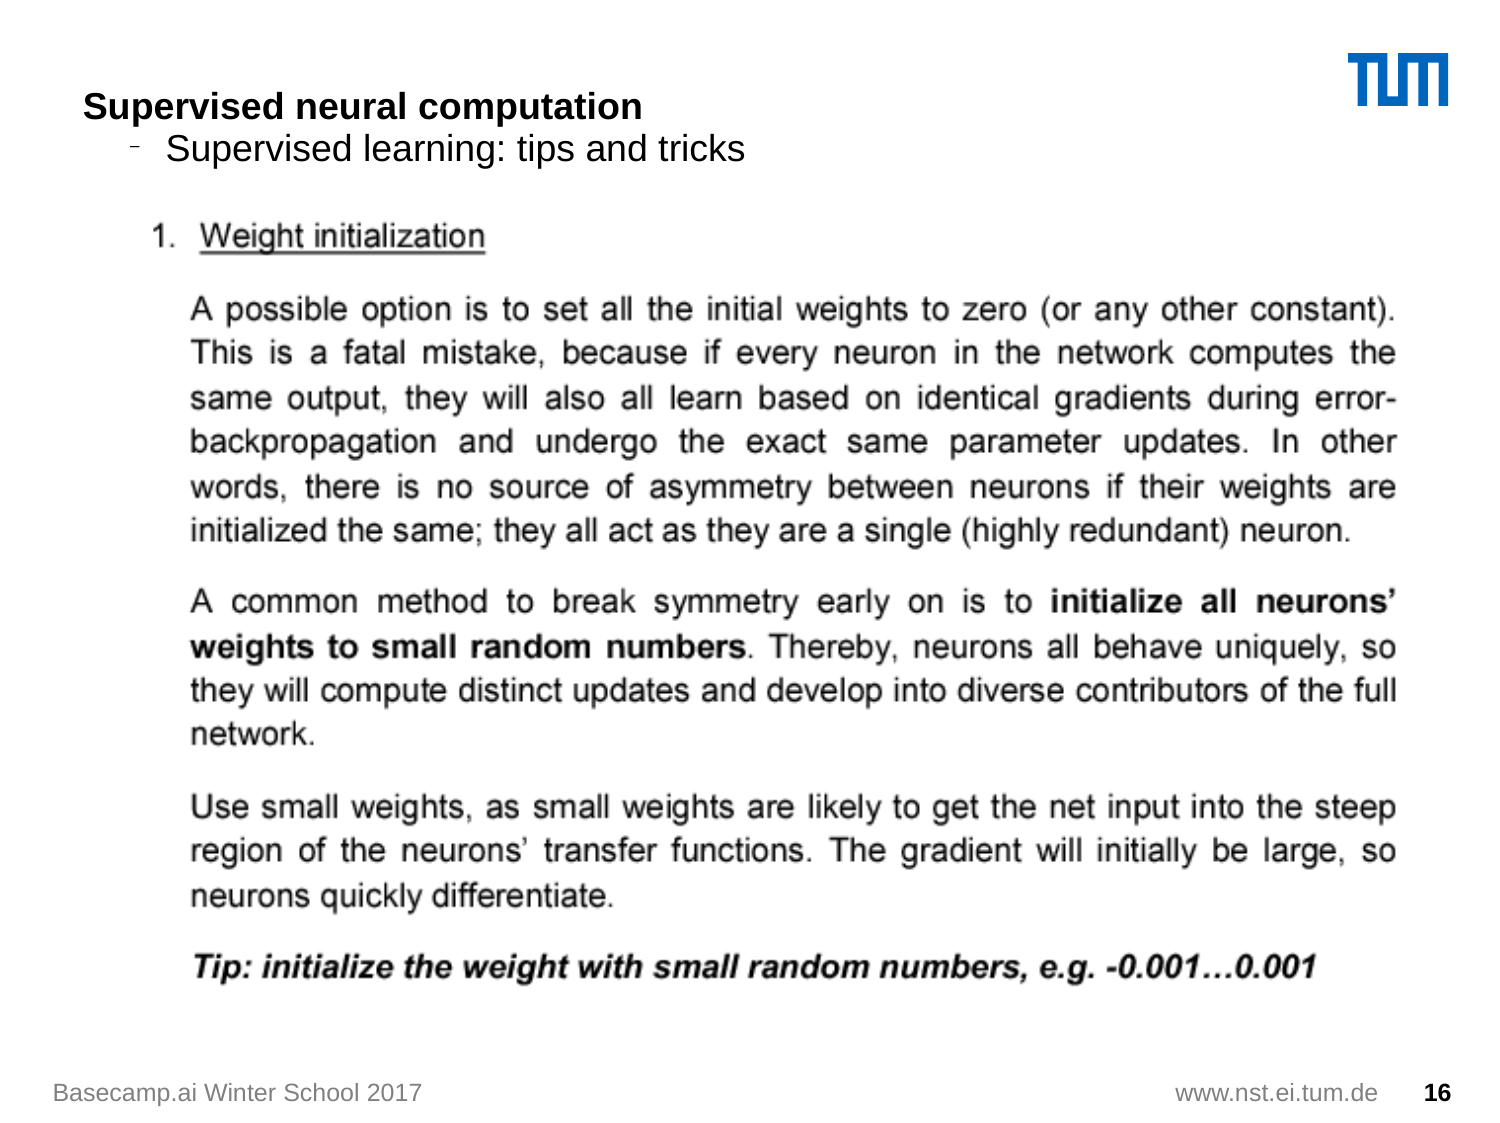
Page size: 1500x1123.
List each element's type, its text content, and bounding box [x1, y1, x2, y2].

text_box Supervised neural computation Supervised learning: tips and tricks [68, 77, 1406, 343]
picture [148, 212, 1441, 1016]
